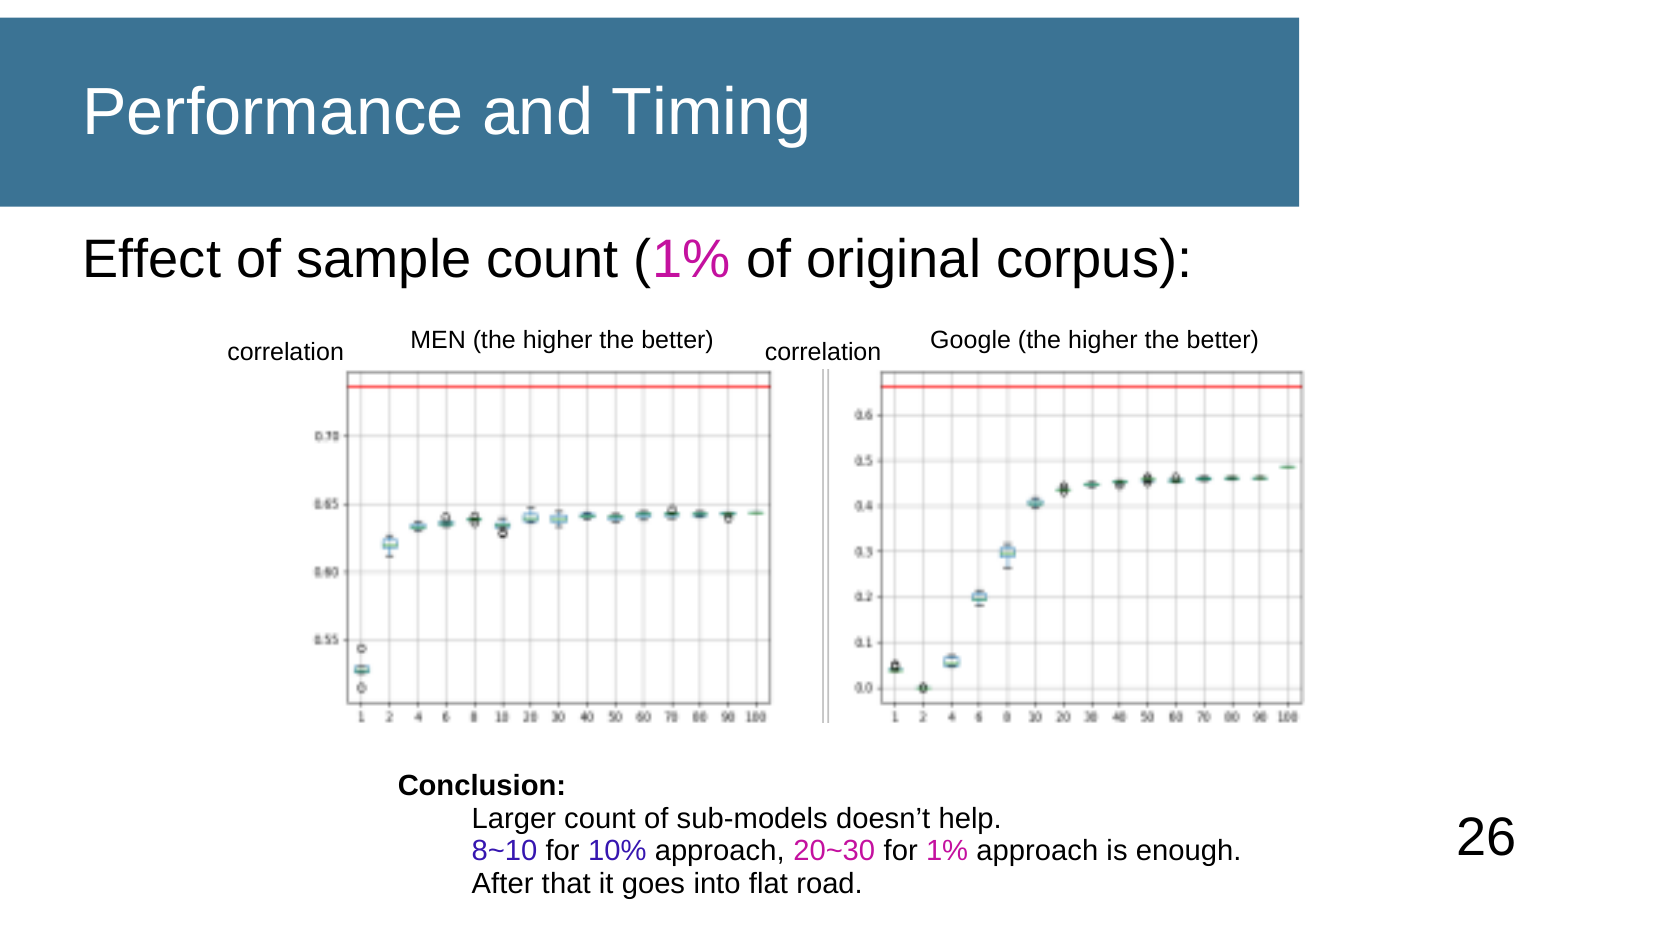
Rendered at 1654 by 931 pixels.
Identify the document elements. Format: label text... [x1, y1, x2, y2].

text_box correlation [212, 330, 360, 374]
title Performance and Timing [82, 35, 1234, 189]
list Effect of sample count (1% of original corpus): [82, 224, 1571, 764]
text_box Google (the higher the better) [915, 318, 1275, 364]
text_box correlation [750, 330, 897, 374]
picture [295, 369, 1306, 723]
text_box MEN (the higher the better) [395, 318, 730, 364]
text_box Conclusion: Larger count of sub-models doesn’t help. 8~10 for 10% approach, 20~30 for 1% approach is enough. After that it goes into flat road. [383, 762, 1314, 917]
